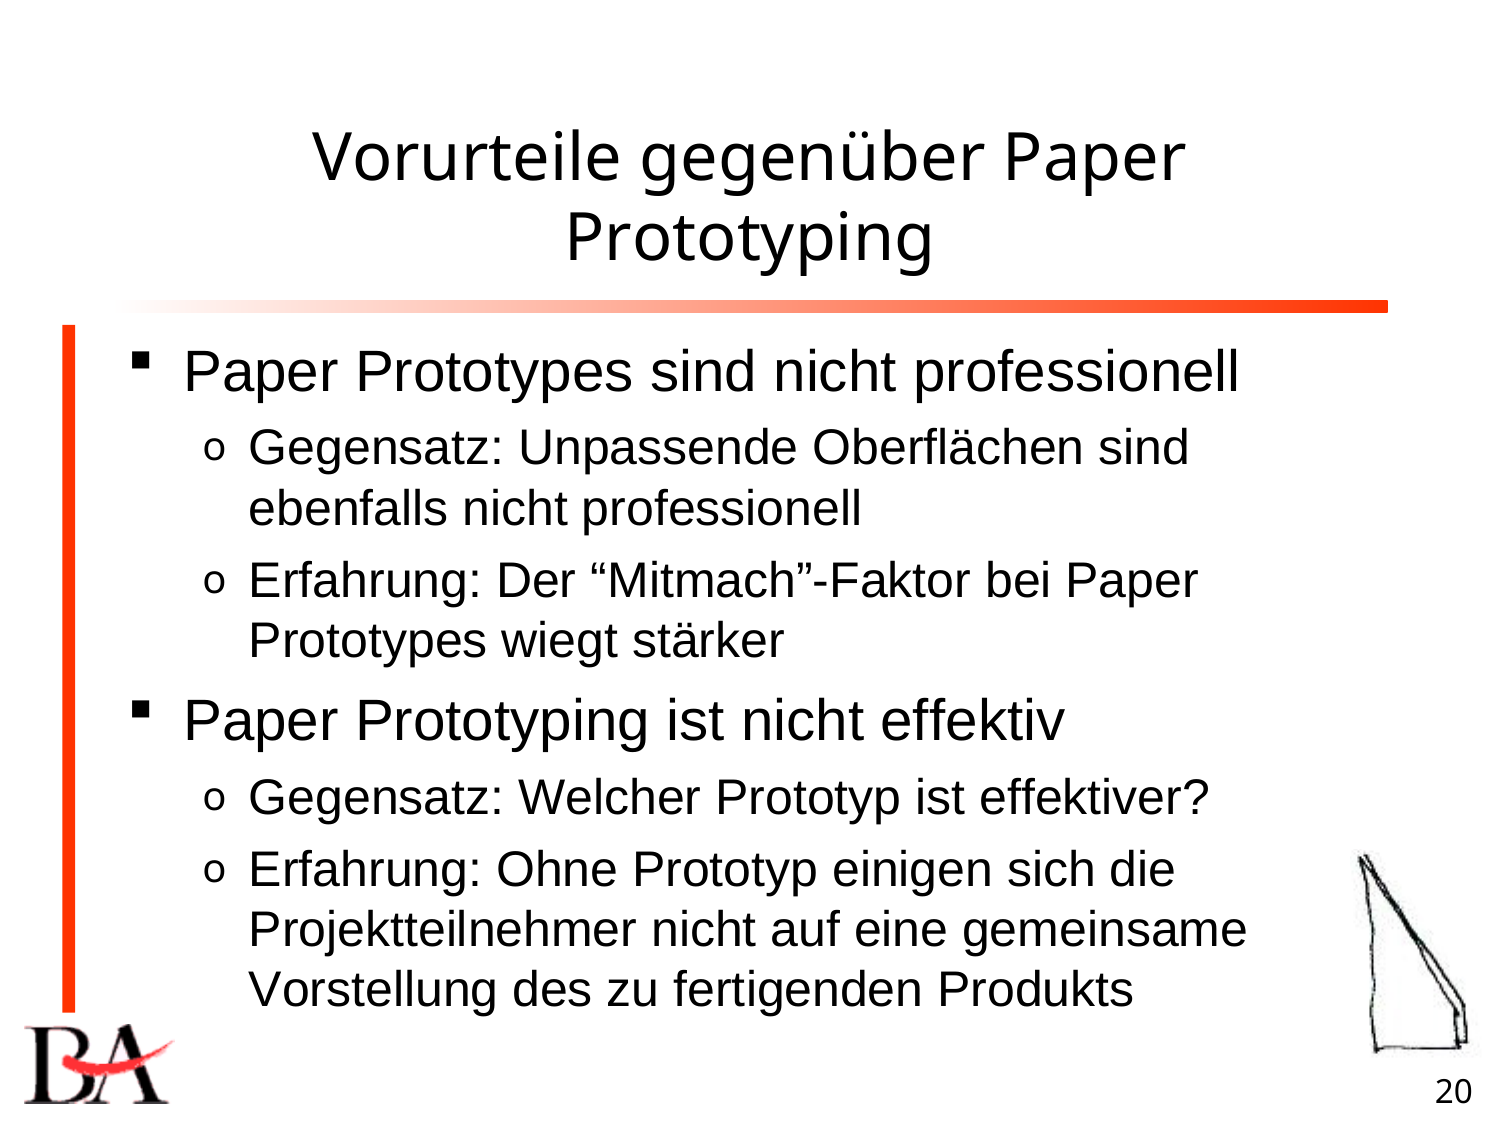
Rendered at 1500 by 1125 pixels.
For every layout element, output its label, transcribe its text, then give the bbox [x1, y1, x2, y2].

chart [1350, 849, 1484, 1064]
title Vorurteile gegenüber Paper Prototyping [112, 96, 1388, 292]
list Paper Prototypes sind nicht professionell Gegensatz: Unpassende Oberflächen sind ebenfalls nicht professionell Erfahrung: Der “Mitmach”-Faktor bei Paper Prototypes wiegt stärker Paper Prototyping ist nicht effektiv Gegensatz: Welcher Prototyp ist effektiver? Erfahrung: Ohne Prototyp einigen sich die Projektteilnehmer nicht auf eine gemeinsame Vorstellung des zu fertigenden Produkts [112, 324, 1388, 1051]
picture [24, 1024, 175, 1104]
